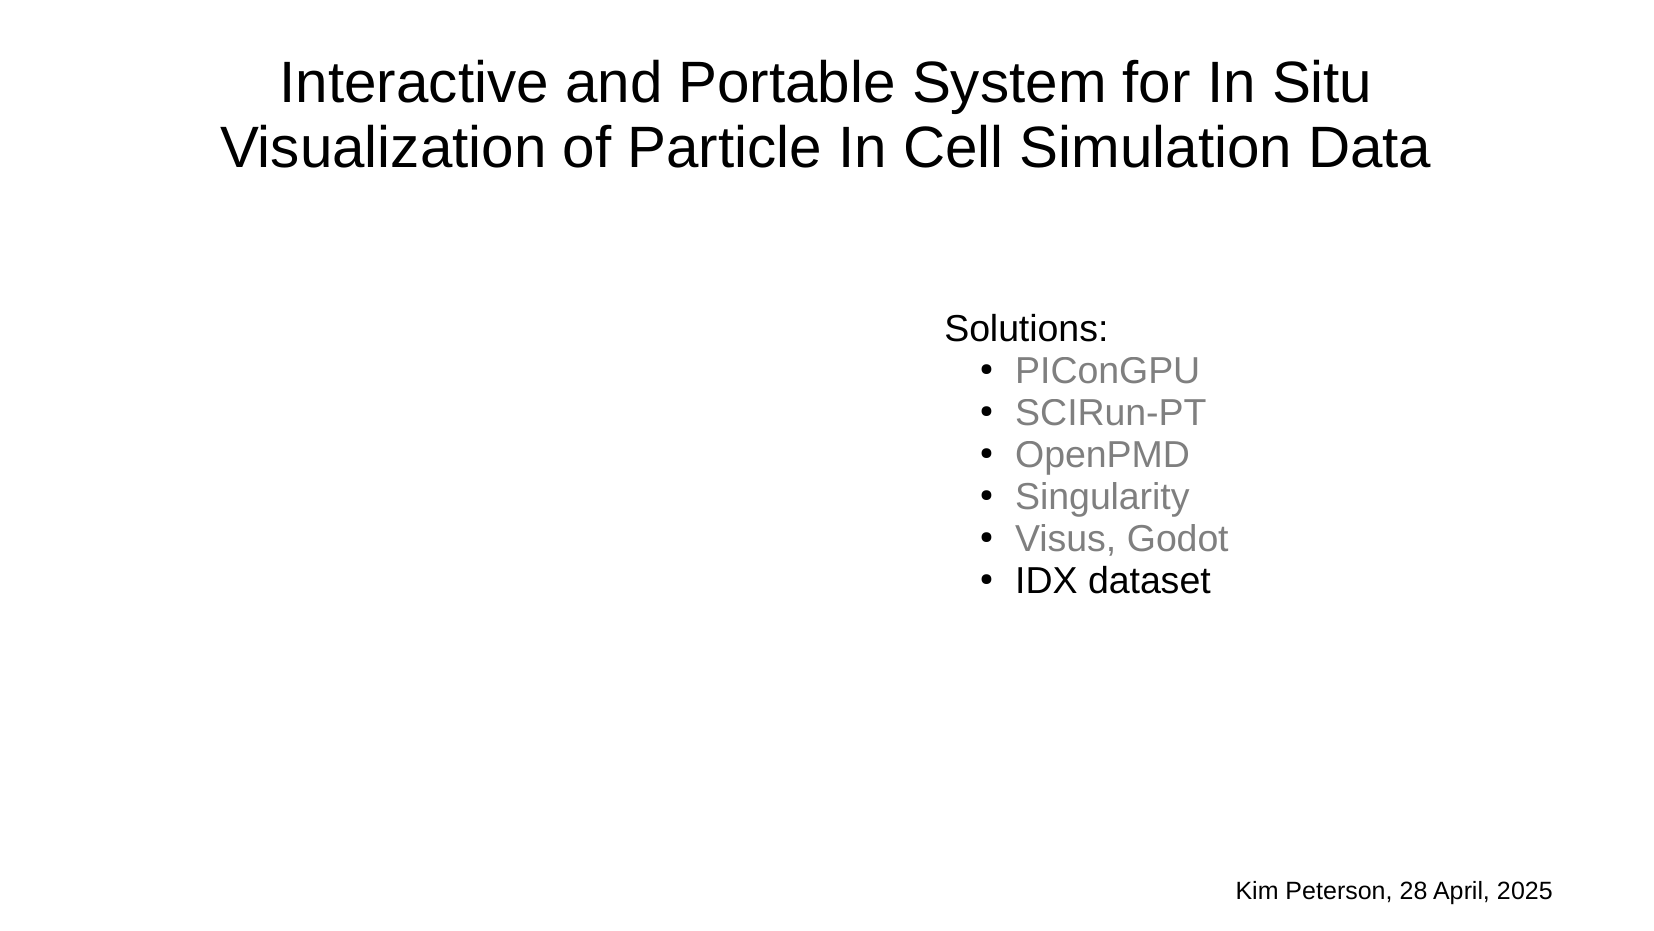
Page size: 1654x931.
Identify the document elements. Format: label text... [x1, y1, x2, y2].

text_box Kim Peterson, 28 April, 2025 [1220, 868, 1598, 918]
title Interactive and Portable System for In Situ Visualization of Particle In Cell Simulation Data [82, 37, 1571, 193]
text_box Solutions: PIConGPU SCIRun-PT OpenPMD Singularity Visus, Godot IDX dataset [929, 300, 1536, 609]
